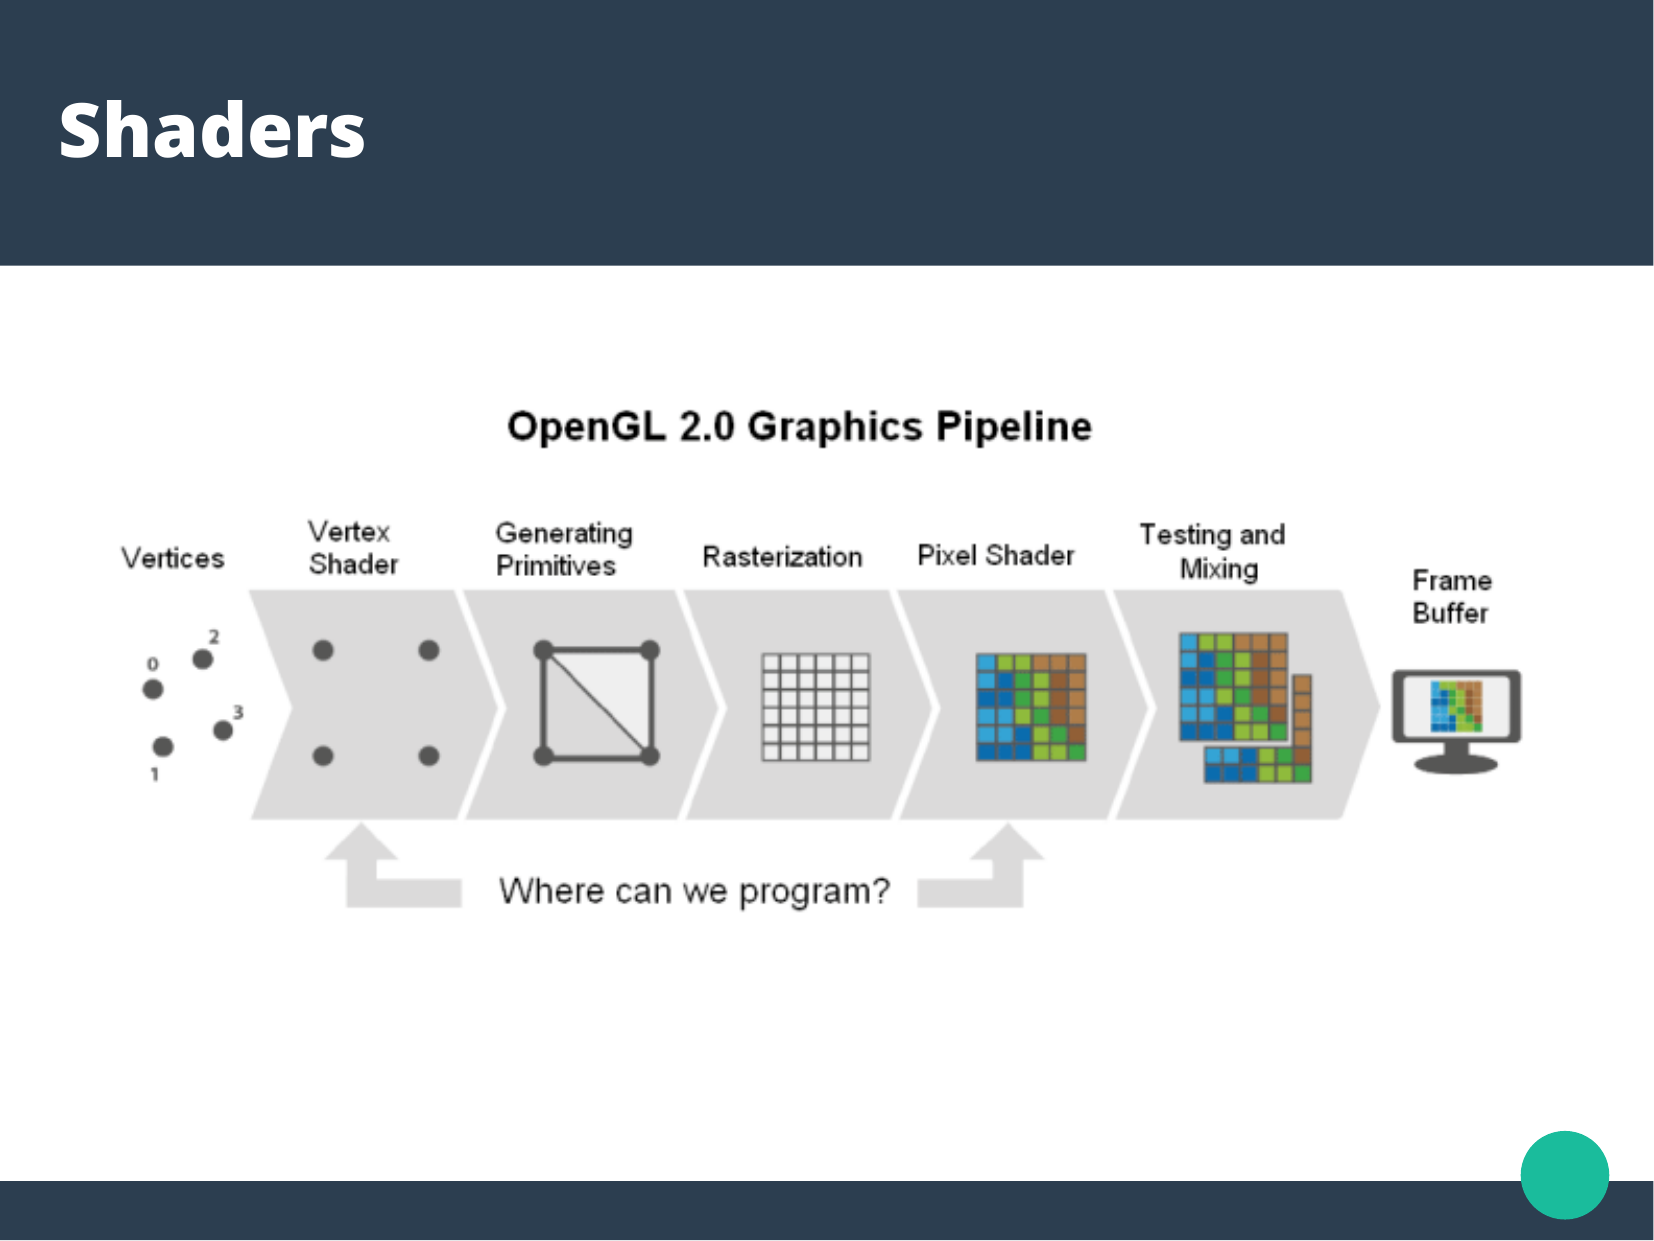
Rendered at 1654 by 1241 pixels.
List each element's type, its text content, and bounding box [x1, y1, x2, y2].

picture [85, 392, 1546, 948]
title Shaders [59, 49, 1595, 207]
